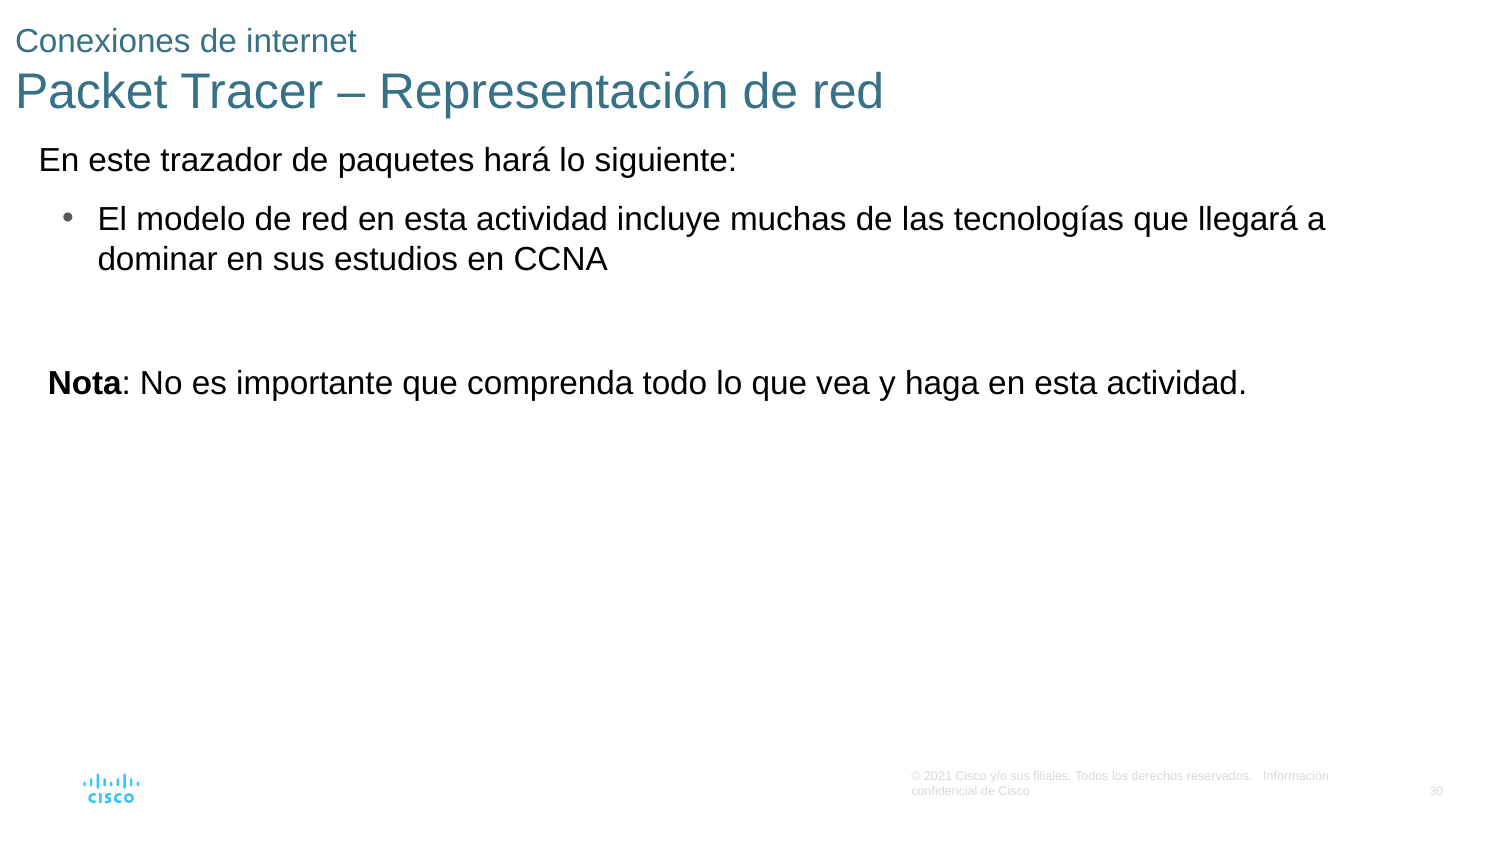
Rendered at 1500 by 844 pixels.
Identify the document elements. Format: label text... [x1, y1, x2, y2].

list En este trazador de paquetes hará lo siguiente: El modelo de red en esta actividad incluye muchas de las tecnologías que llegará a dominar en sus estudios en CCNA Nota: No es importante que comprenda todo lo que vea y haga en esta actividad. [23, 131, 1476, 694]
title Conexiones de internet Packet Tracer – Representación de red [0, 6, 1500, 131]
